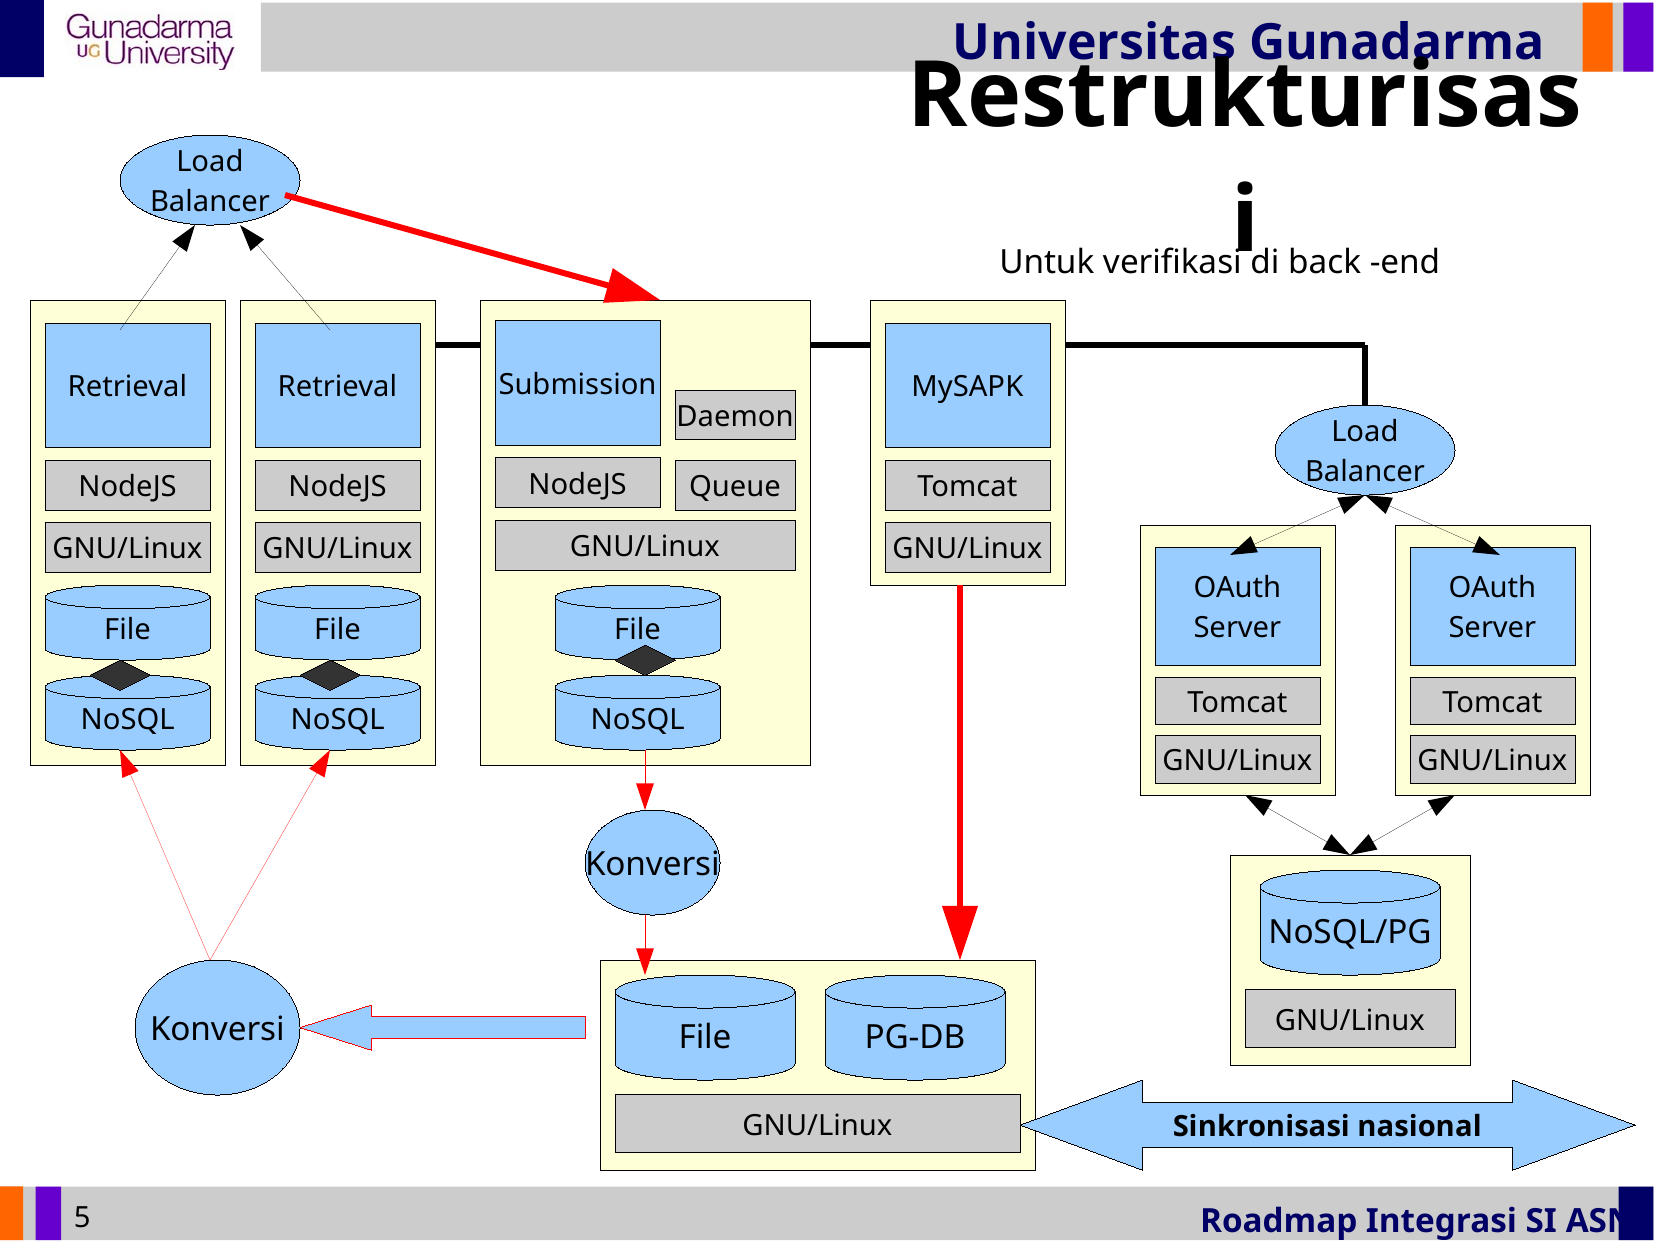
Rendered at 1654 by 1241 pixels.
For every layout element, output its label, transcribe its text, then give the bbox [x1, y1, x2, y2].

text_box [30, 300, 226, 766]
text_box GNU/Linux [1155, 735, 1321, 784]
text_box GNU/Linux [885, 522, 1051, 573]
text_box GNU/Linux [1410, 735, 1576, 784]
text_box GNU/Linux [255, 522, 421, 573]
text_box [870, 300, 1066, 586]
text_box File [255, 585, 421, 661]
text_box [1230, 855, 1471, 1066]
text_box OAuth Server [1410, 547, 1576, 666]
text_box File [45, 585, 211, 661]
text_box Untuk verifikasi di back -end [984, 230, 1426, 286]
text_box NoSQL [45, 675, 211, 751]
text_box Retrieval [45, 323, 211, 448]
text_box Tomcat [885, 460, 1051, 511]
text_box GNU/Linux [45, 522, 211, 573]
text_box Sinkronisasi nasional [1020, 1080, 1636, 1171]
title Restrukturisasi [900, 90, 1591, 217]
text_box File [555, 585, 721, 660]
text_box [1140, 525, 1336, 796]
text_box PG-DB [825, 975, 1006, 1081]
text_box OAuth Server [1155, 547, 1321, 666]
text_box Load Balancer [120, 135, 301, 226]
text_box GNU/Linux [615, 1094, 1021, 1153]
text_box File [615, 975, 796, 1081]
text_box NoSQL/PG [1260, 870, 1441, 976]
text_box Retrieval [255, 323, 421, 448]
text_box Queue [675, 460, 796, 511]
text_box NodeJS [495, 457, 661, 508]
text_box Load Balancer [1275, 405, 1456, 495]
text_box GNU/Linux [1245, 989, 1456, 1048]
text_box Daemon [675, 390, 796, 440]
text_box NoSQL [555, 675, 721, 751]
text_box MySAPK [885, 323, 1051, 448]
text_box NodeJS [45, 460, 211, 511]
text_box [300, 1005, 586, 1051]
text_box Konversi [135, 960, 301, 1096]
picture [65, 0, 235, 70]
text_box NoSQL [255, 675, 421, 751]
text_box Tomcat [1410, 677, 1576, 725]
text_box Konversi [585, 810, 721, 916]
text_box Submission [495, 320, 661, 446]
text_box [480, 300, 811, 766]
text_box GNU/Linux [495, 520, 796, 571]
text_box [600, 960, 1036, 1171]
text_box [240, 300, 436, 766]
text_box Tomcat [1155, 677, 1321, 725]
text_box NodeJS [255, 460, 421, 511]
text_box [1395, 525, 1591, 796]
